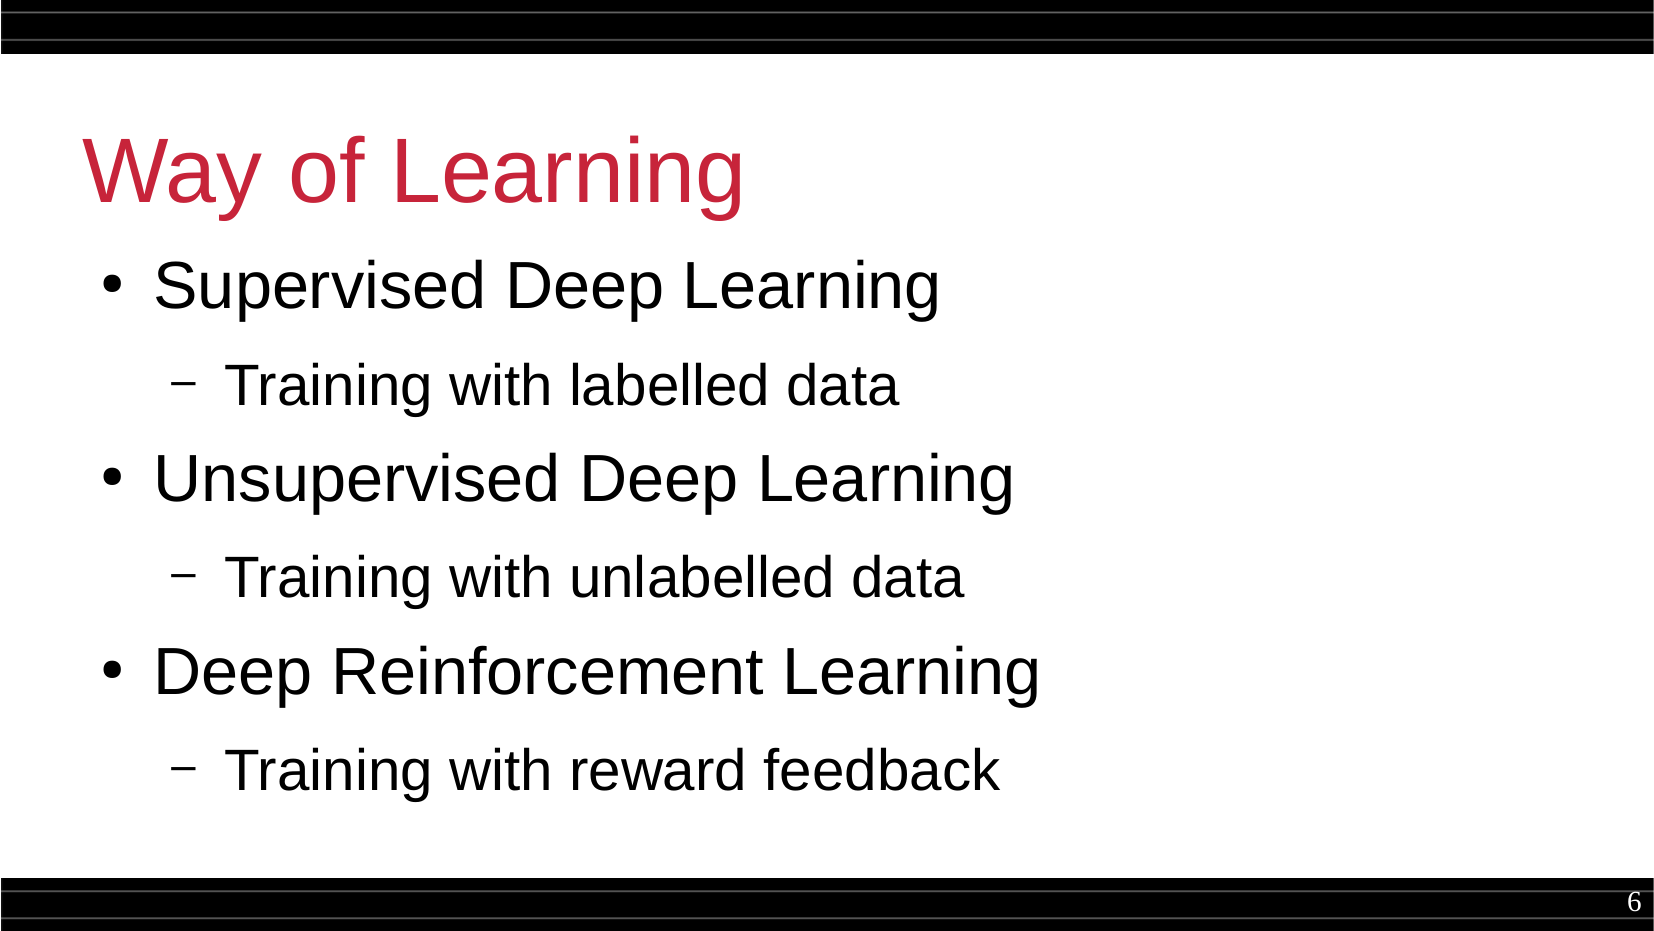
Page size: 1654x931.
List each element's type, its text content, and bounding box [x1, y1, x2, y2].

picture [1, 0, 1654, 54]
title Way of Learning [82, 92, 1571, 248]
list Supervised Deep Learning Training with labelled data Unsupervised Deep Learning Training with unlabelled data Deep Reinforcement Learning Training with reward feedback [82, 248, 1571, 875]
picture [1, 878, 1654, 931]
